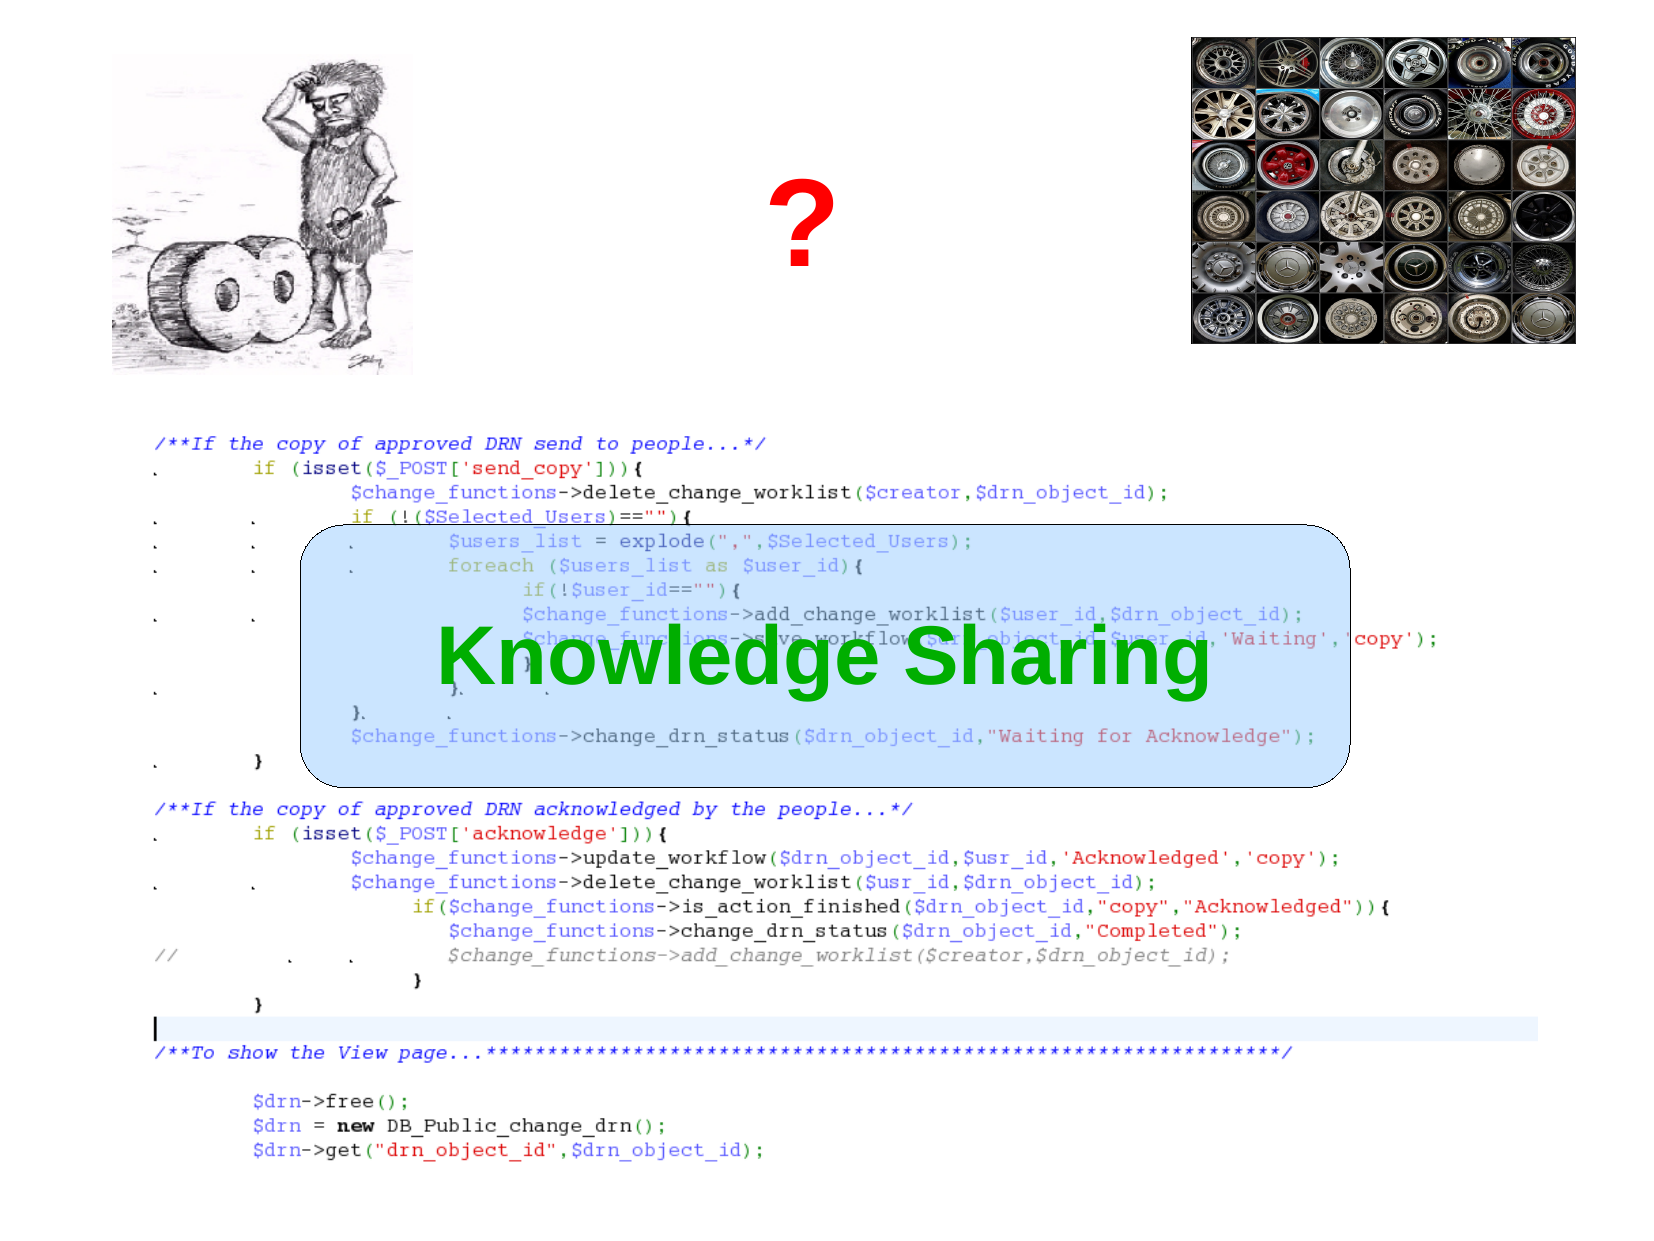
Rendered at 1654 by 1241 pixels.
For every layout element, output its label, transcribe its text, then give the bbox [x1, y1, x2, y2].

picture [1191, 37, 1576, 344]
text_box ? [750, 145, 863, 301]
picture [112, 54, 413, 376]
picture [150, 412, 1538, 1163]
text_box Knowledge Sharing [300, 524, 1351, 788]
